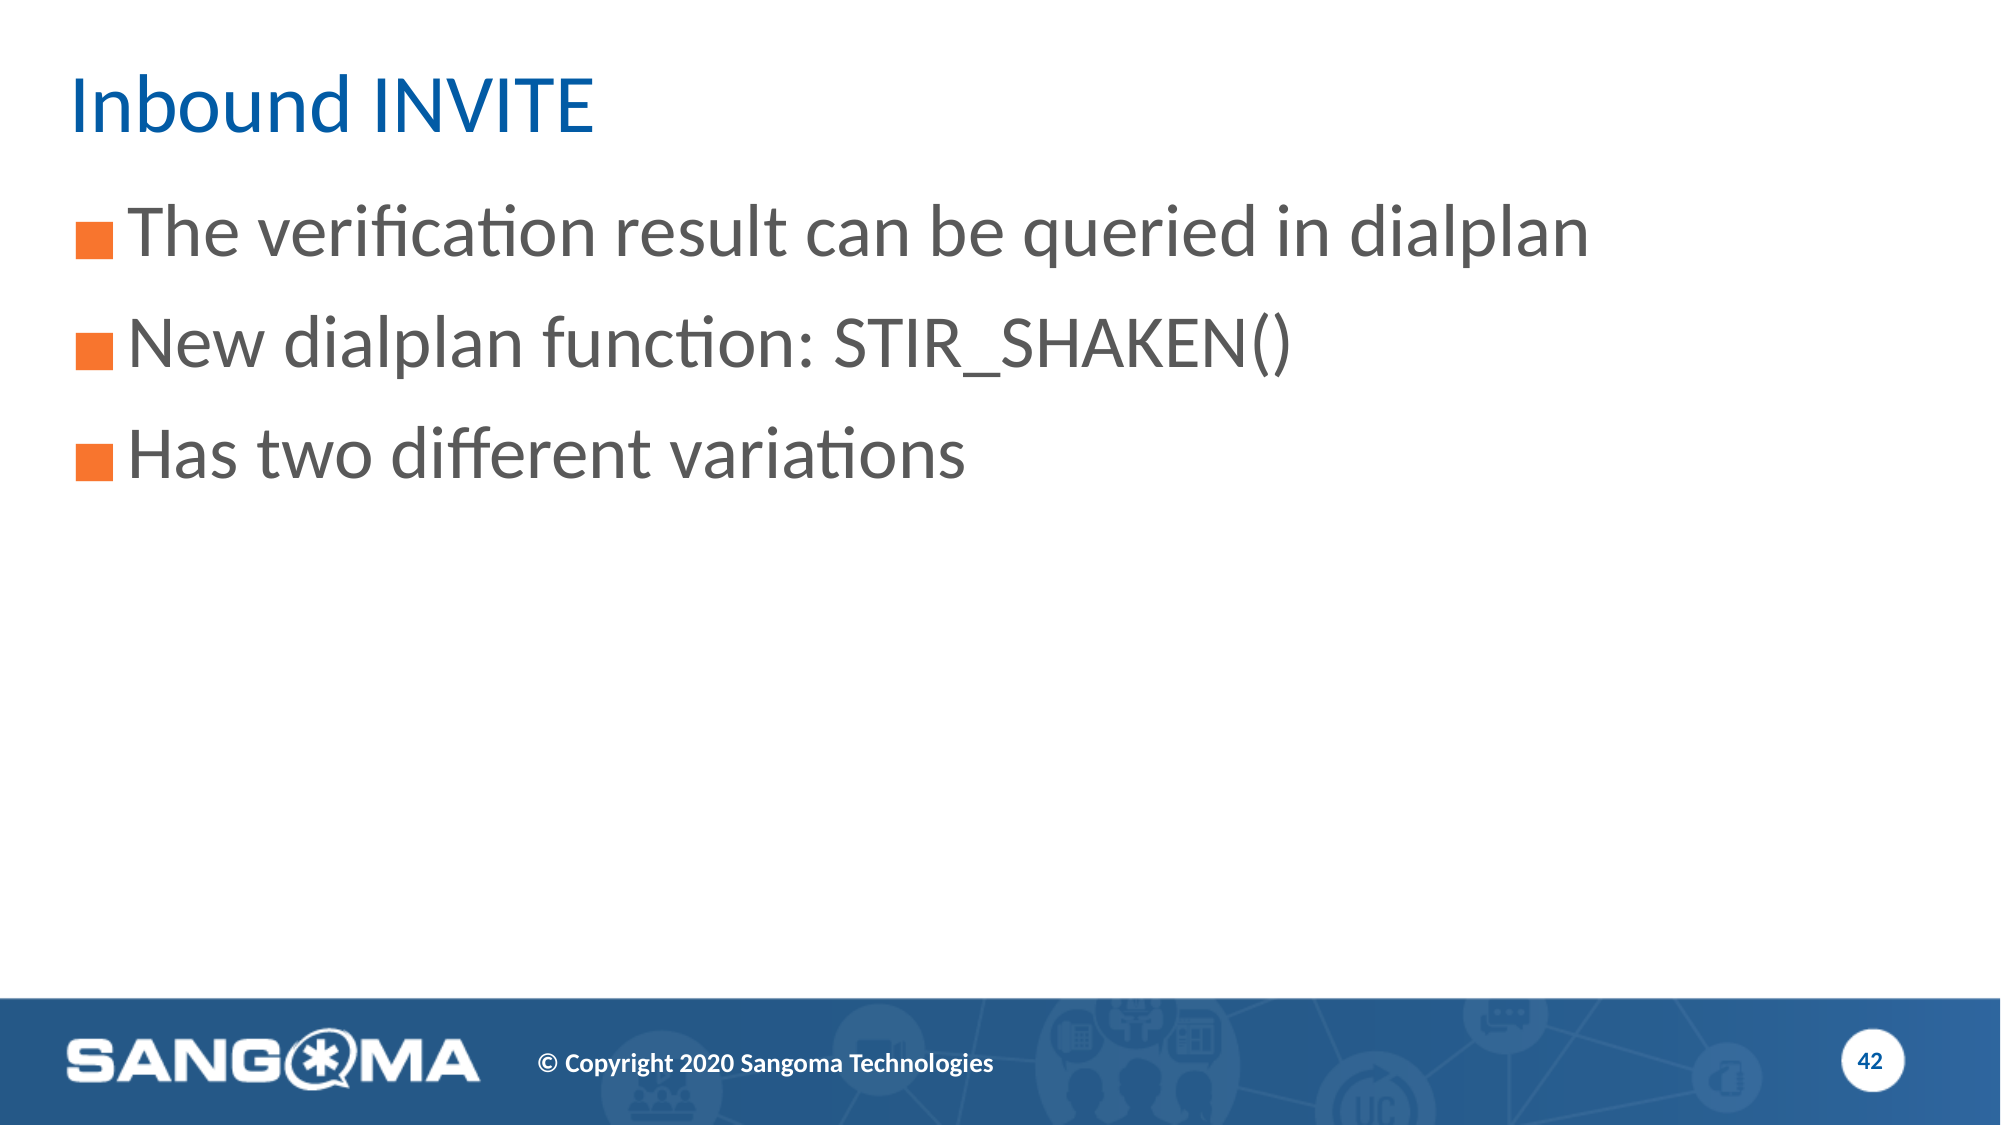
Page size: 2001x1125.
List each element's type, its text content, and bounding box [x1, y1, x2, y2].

title Inbound INVITE [54, 48, 1945, 164]
picture [0, 0, 2001, 1125]
list The verification result can be queried in dialplan New dialplan function: STIR_SHAKEN() Has two different variations [54, 174, 1945, 999]
